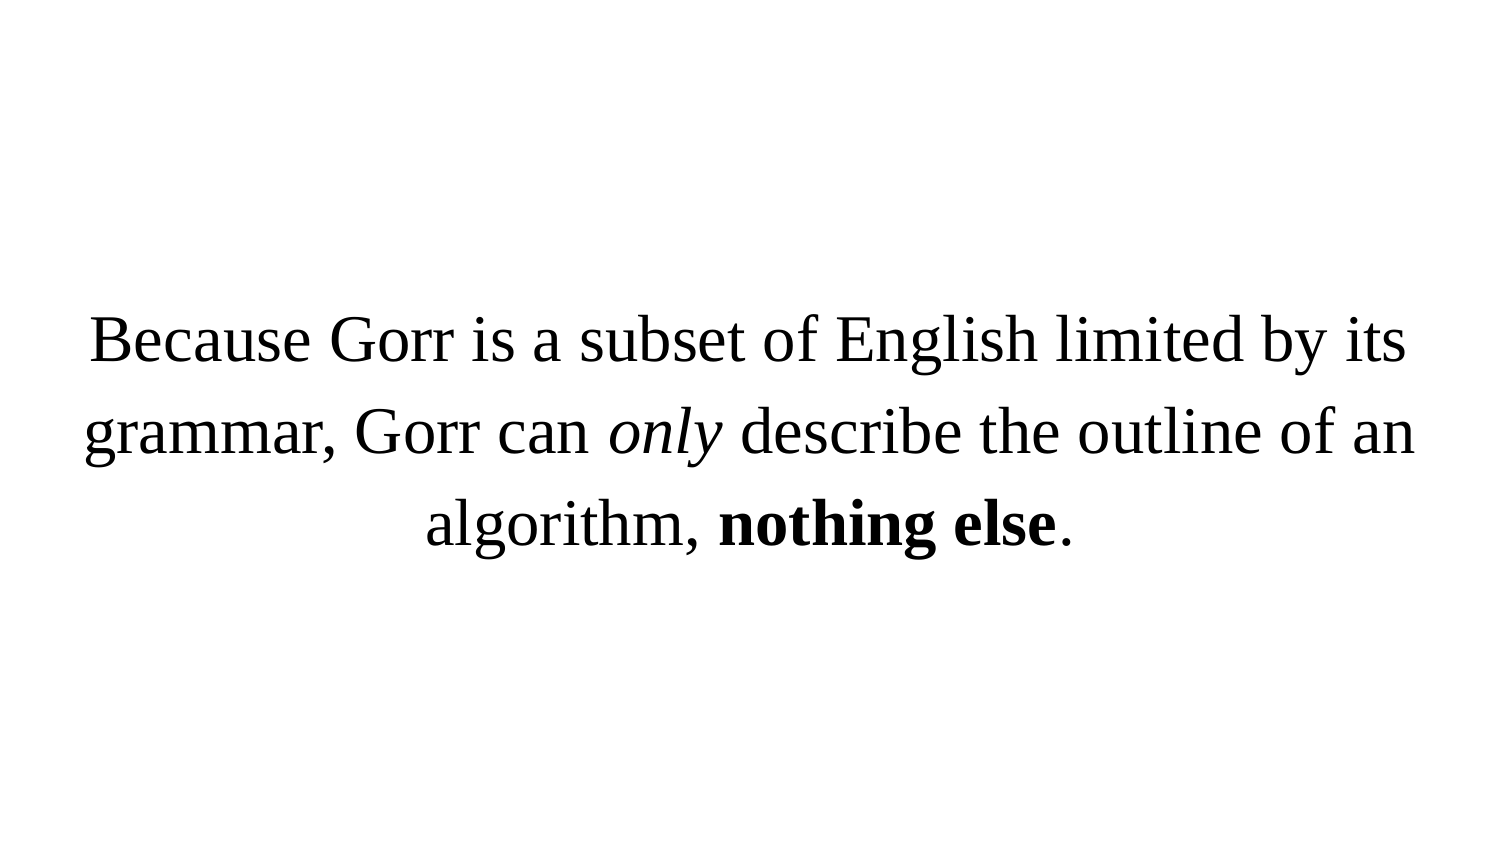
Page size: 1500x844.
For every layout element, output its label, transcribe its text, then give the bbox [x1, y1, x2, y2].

list Because Gorr is a subset of English limited by its grammar, Gorr can only describe the outline of an algorithm, nothing else. [51, 267, 1449, 576]
